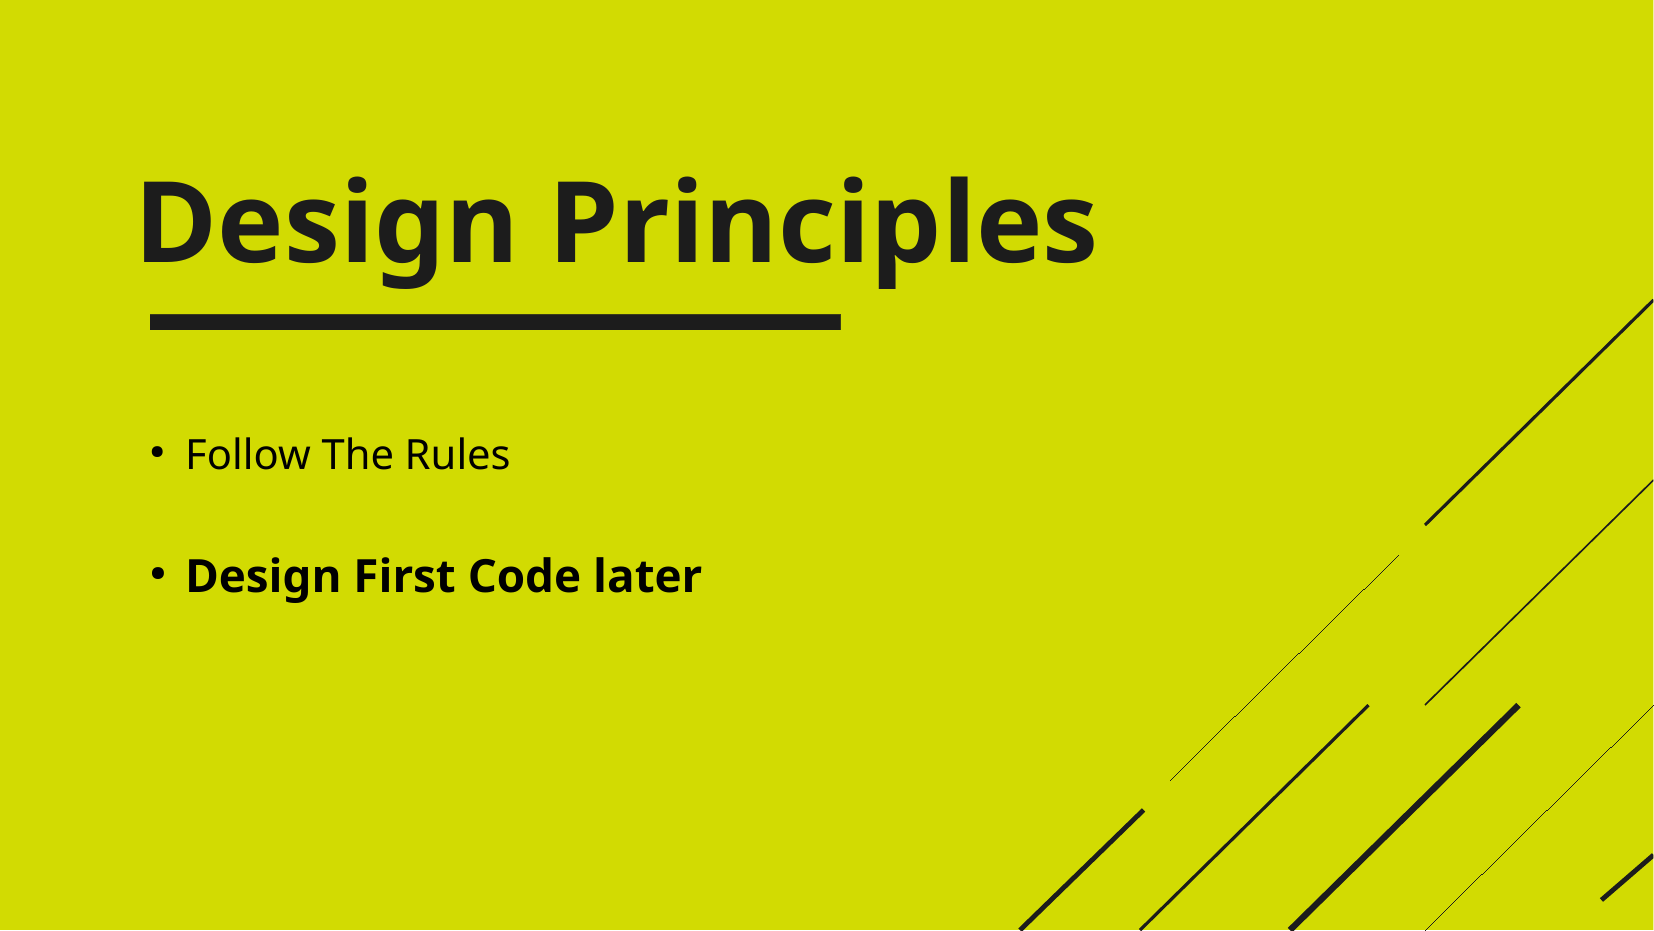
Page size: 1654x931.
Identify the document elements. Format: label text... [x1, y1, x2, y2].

text_box [150, 314, 841, 330]
text_box Follow The Rules Design First Code later [135, 360, 1051, 931]
text_box Design Principles [120, 135, 1501, 285]
